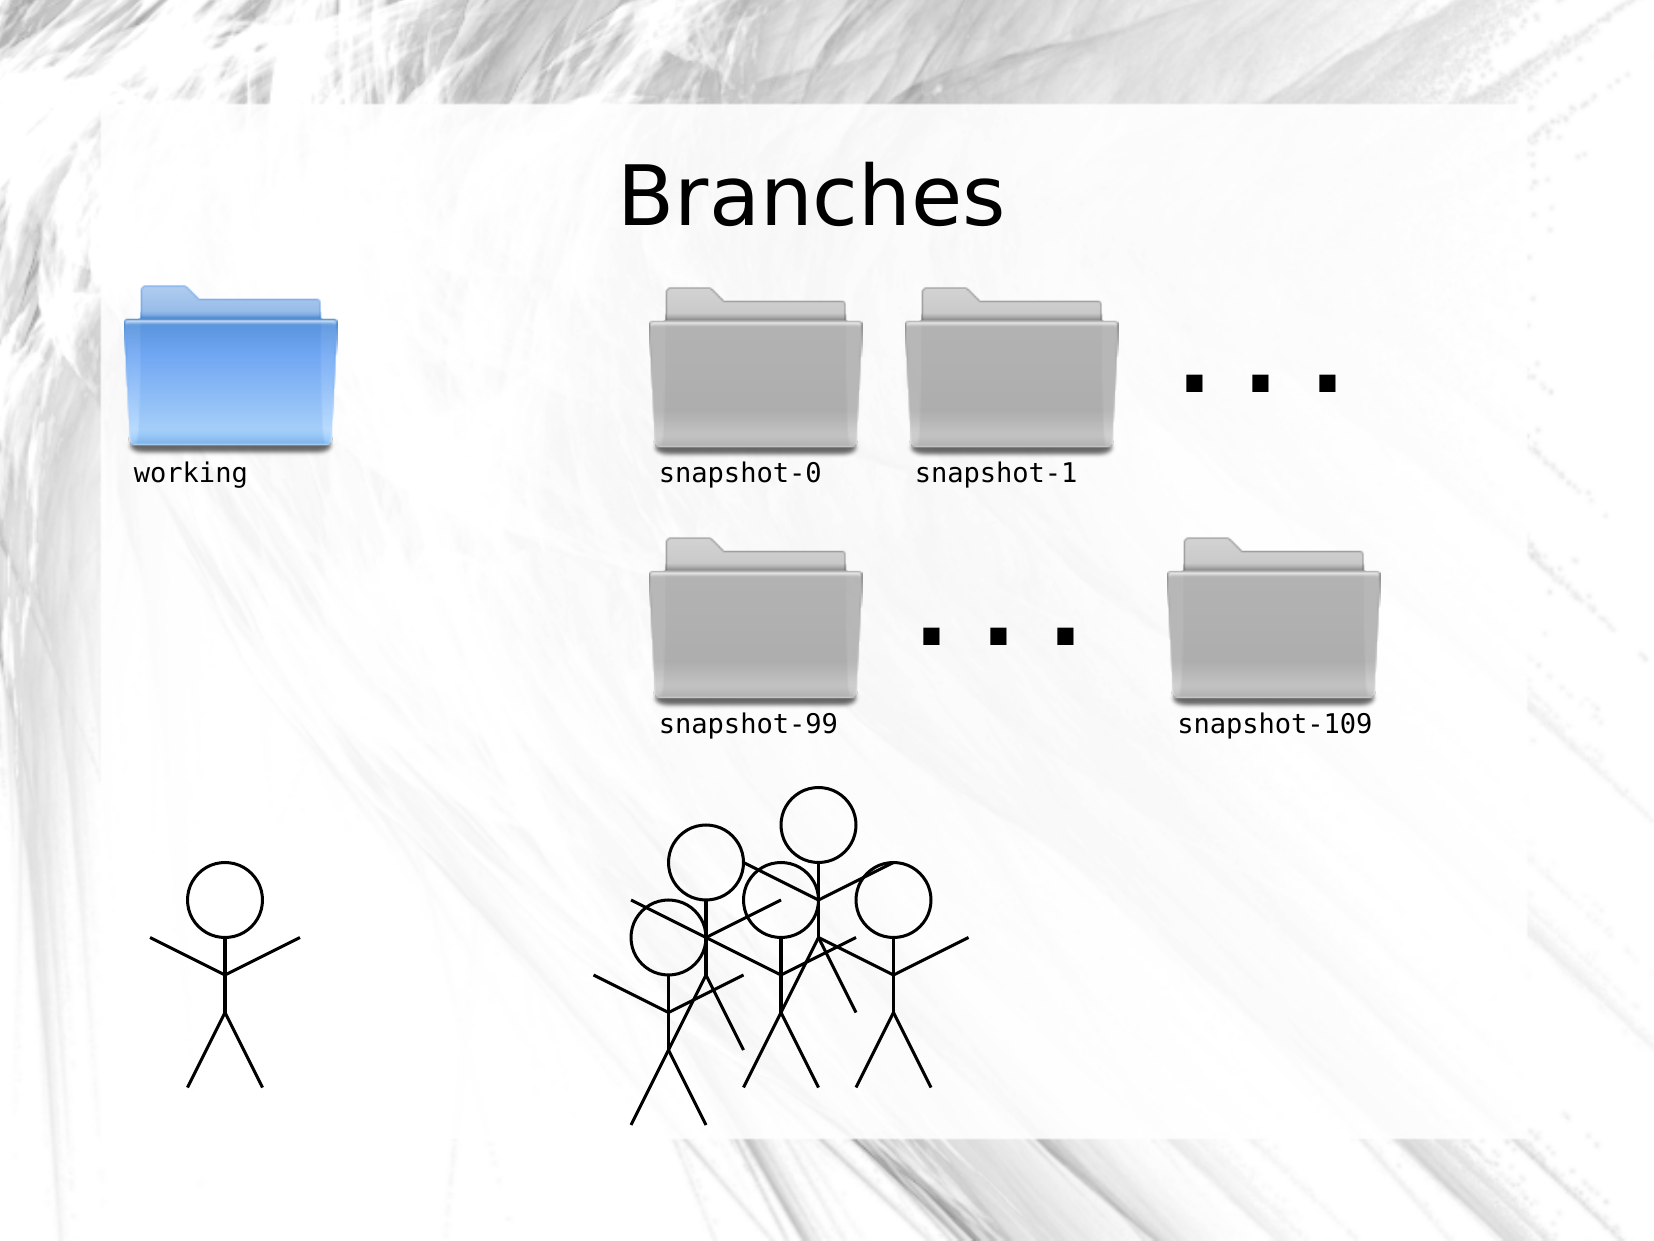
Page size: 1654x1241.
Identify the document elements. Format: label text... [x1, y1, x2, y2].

text_box snapshot-1 [900, 450, 1093, 497]
title Branches [118, 112, 1506, 281]
text_box snapshot-99 [644, 700, 853, 747]
text_box snapshot-0 [644, 450, 837, 497]
text_box working [119, 450, 263, 497]
picture [0, 0, 1654, 1241]
text_box . . . [900, 553, 1098, 751]
text_box . . . [1162, 300, 1361, 497]
text_box snapshot-109 [1162, 700, 1388, 747]
